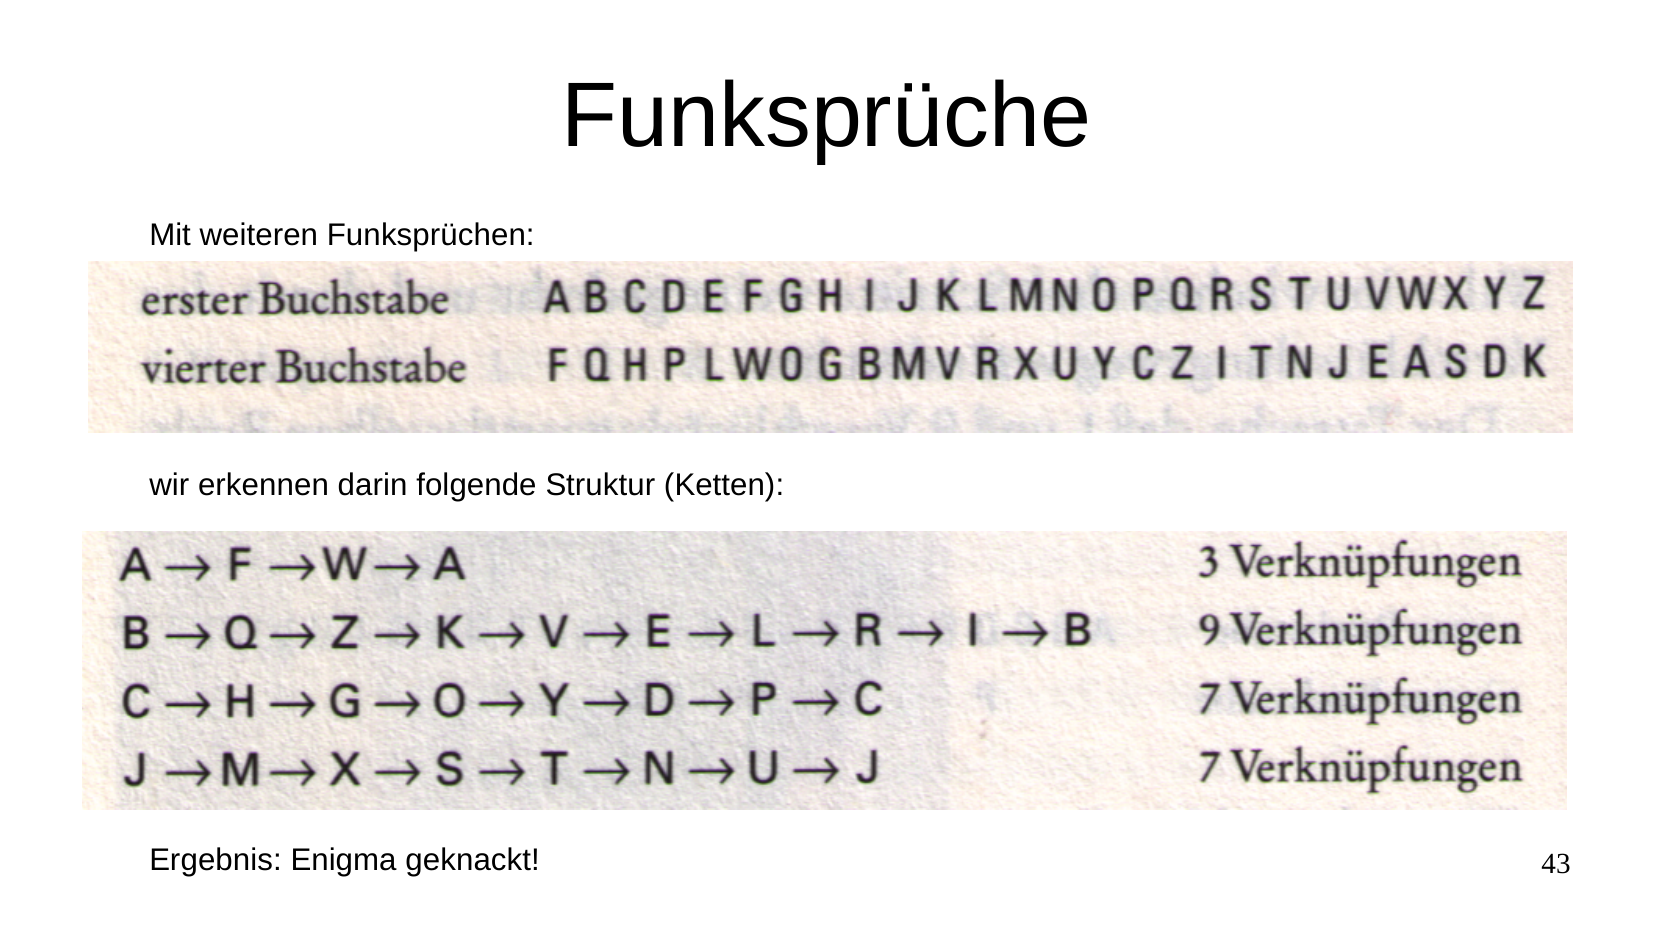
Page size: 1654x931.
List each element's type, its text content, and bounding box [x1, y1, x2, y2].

list Mit weiteren Funksprüchen: wir erkennen darin folgende Struktur (Ketten): Ergebnis: Enigma geknackt! [82, 217, 1571, 886]
title Funksprüche [82, 37, 1571, 193]
picture [88, 261, 1573, 433]
picture [82, 531, 1567, 810]
